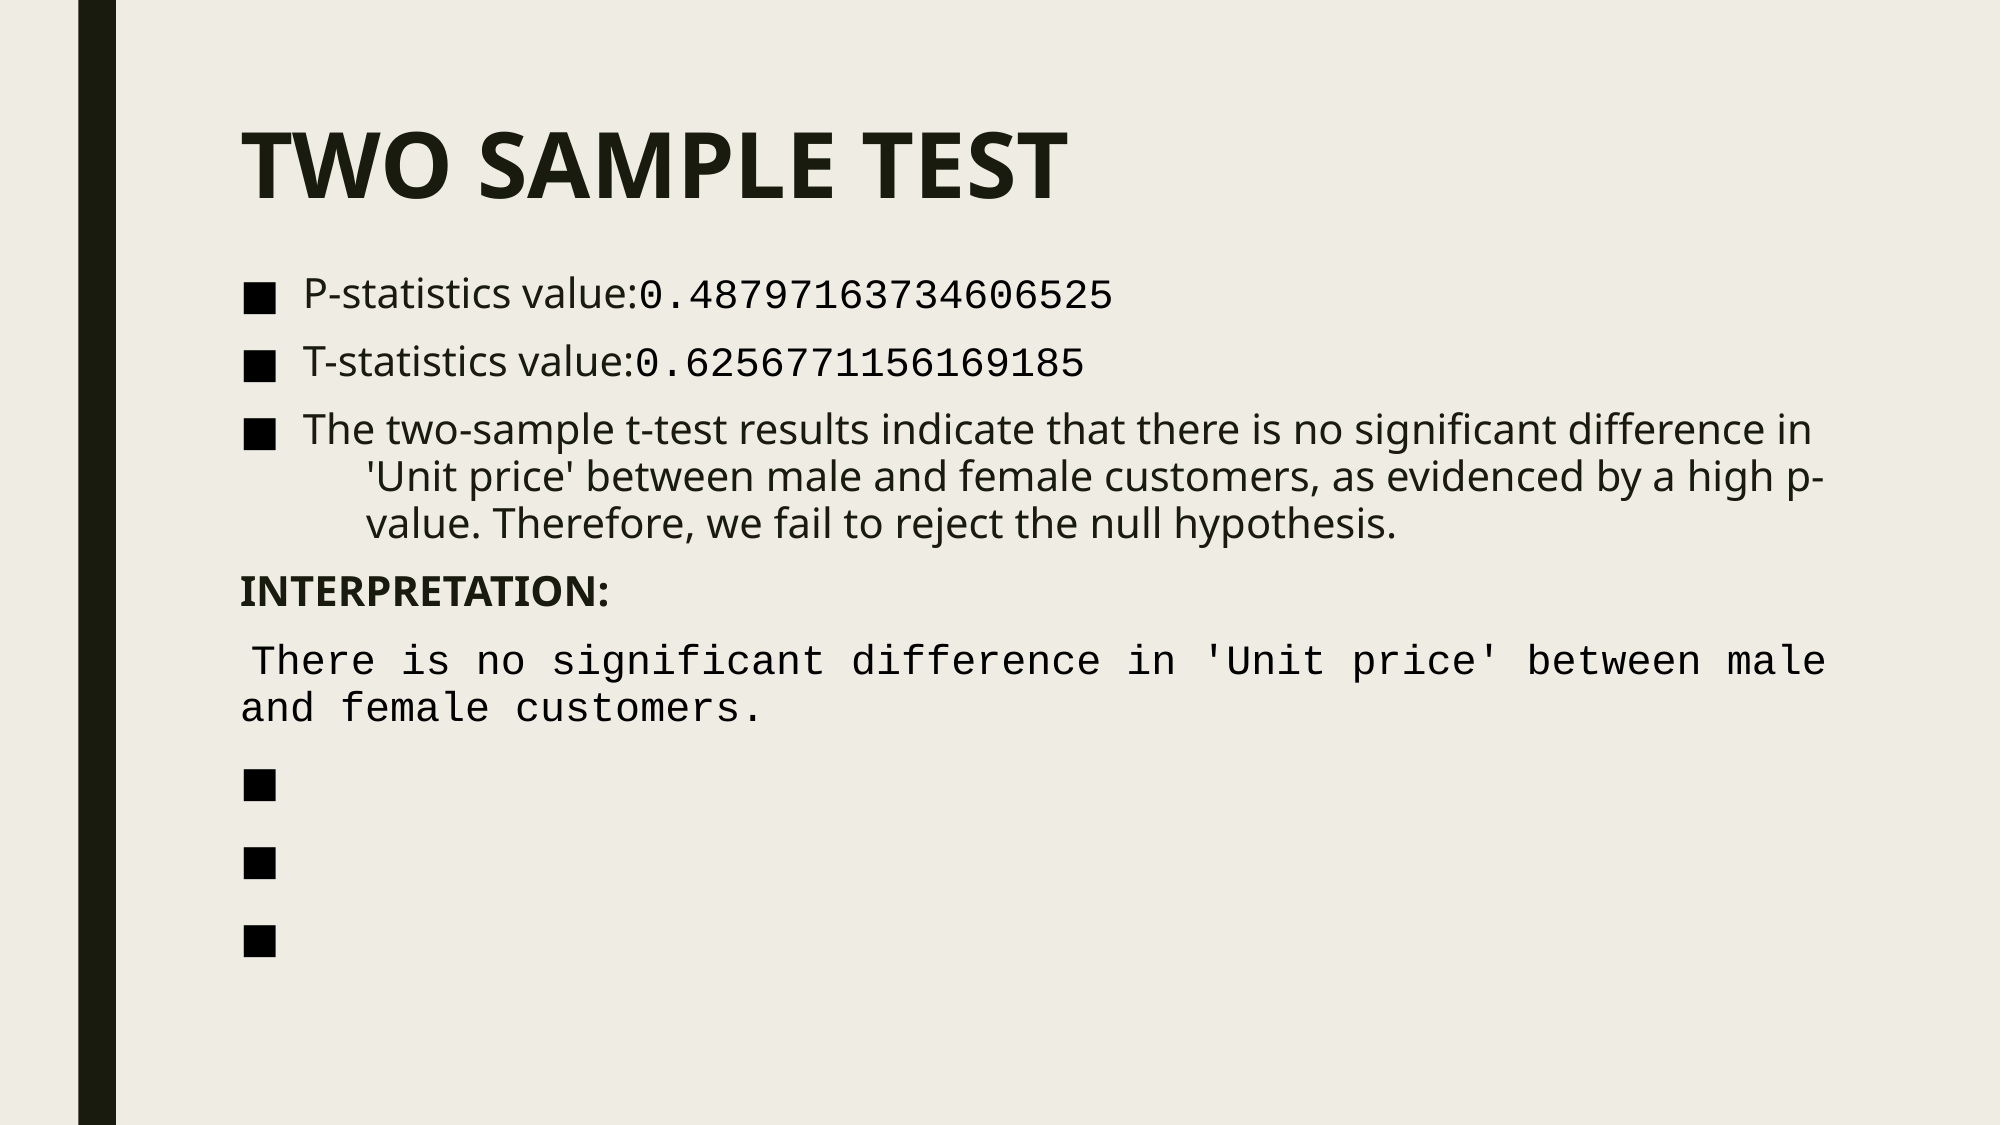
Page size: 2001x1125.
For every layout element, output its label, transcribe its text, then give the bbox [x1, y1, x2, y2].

list P-statistics value:0.48797163734606525 T-statistics value:0.6256771156169185 The two-sample t-test results indicate that there is no significant difference in 'Unit price' between male and female customers, as evidenced by a high p-value. Therefore, we fail to reject the null hypothesis. INTERPRETATION: There is no significant difference in 'Unit price' between male and female customers. [225, 263, 1919, 963]
title TWO SAMPLE TEST [225, 112, 1801, 263]
